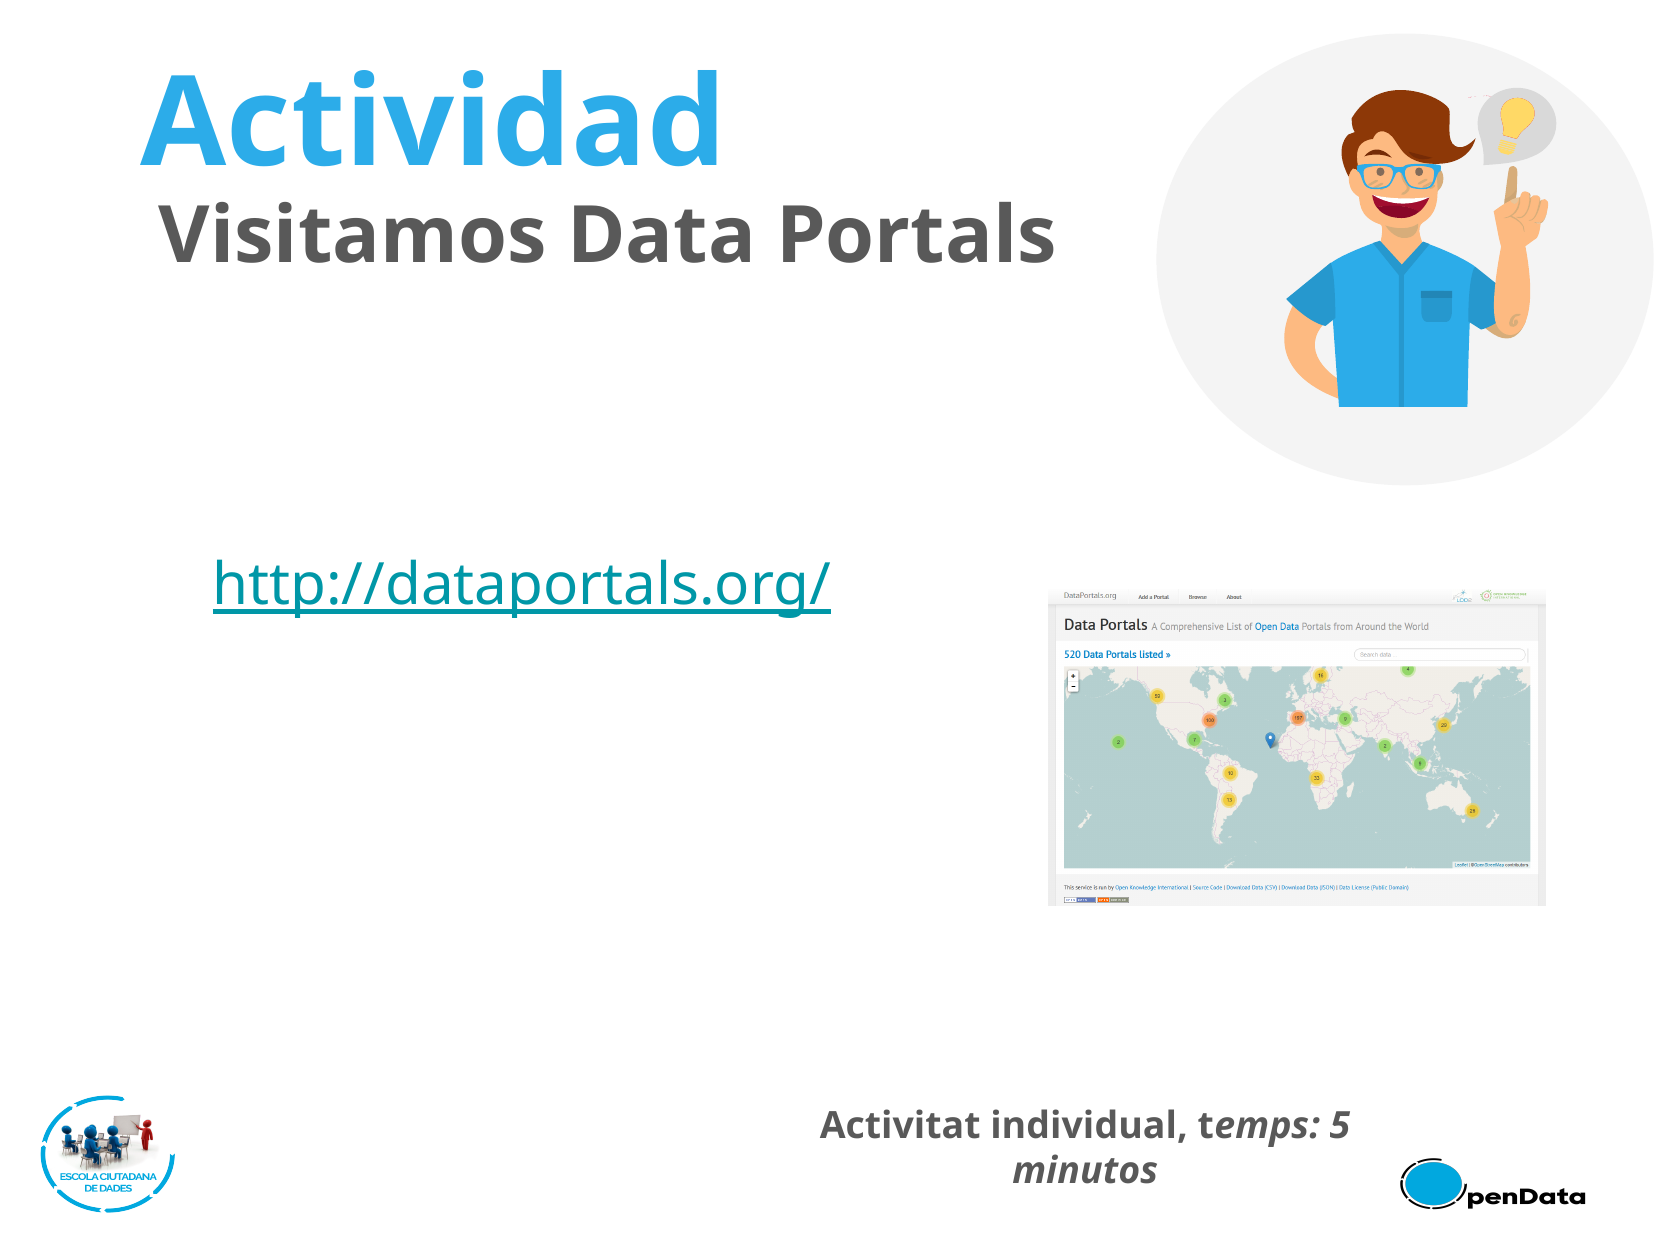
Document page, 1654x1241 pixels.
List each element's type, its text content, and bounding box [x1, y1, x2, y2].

text_box Actividad [0, 25, 940, 220]
picture [1395, 1154, 1600, 1216]
picture [17, 1075, 198, 1233]
text_box Activitat individual, temps: 5 minutos [733, 1093, 1437, 1154]
text_box Visitamos Data Portals [143, 168, 1239, 314]
text_box http://dataportals.org/ [197, 538, 969, 590]
picture [1048, 589, 1546, 906]
text_box [1163, 33, 1654, 486]
